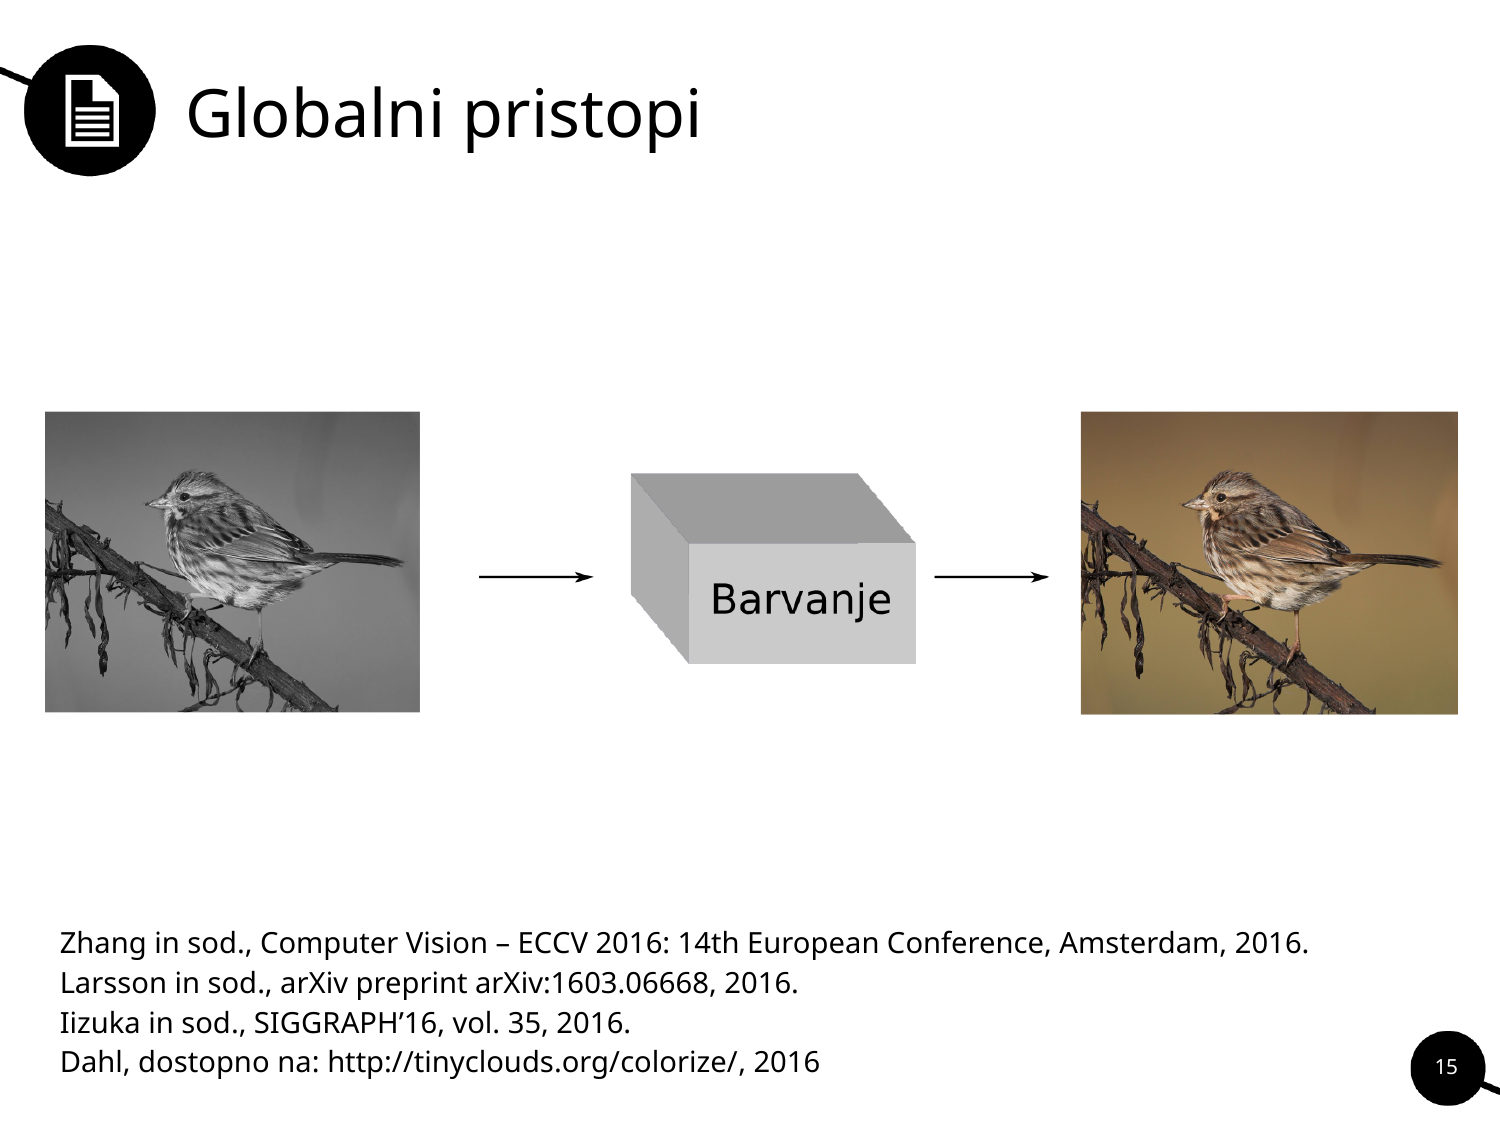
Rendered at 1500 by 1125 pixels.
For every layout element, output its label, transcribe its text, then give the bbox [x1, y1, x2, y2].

title Globalni pristopi [170, 45, 1425, 177]
picture [0, 0, 1500, 1125]
text_box Zhang in sod., Computer Vision – ECCV 2016: 14th European Conference, Amsterdam, 2016. Larsson in sod., arXiv preprint arXiv:1603.06668, 2016. Iizuka in sod., SIGGRAPH’16, vol. 35, 2016. Dahl, dostopno na: http://tinyclouds.org/colorize/, 2016 [45, 915, 1366, 1092]
